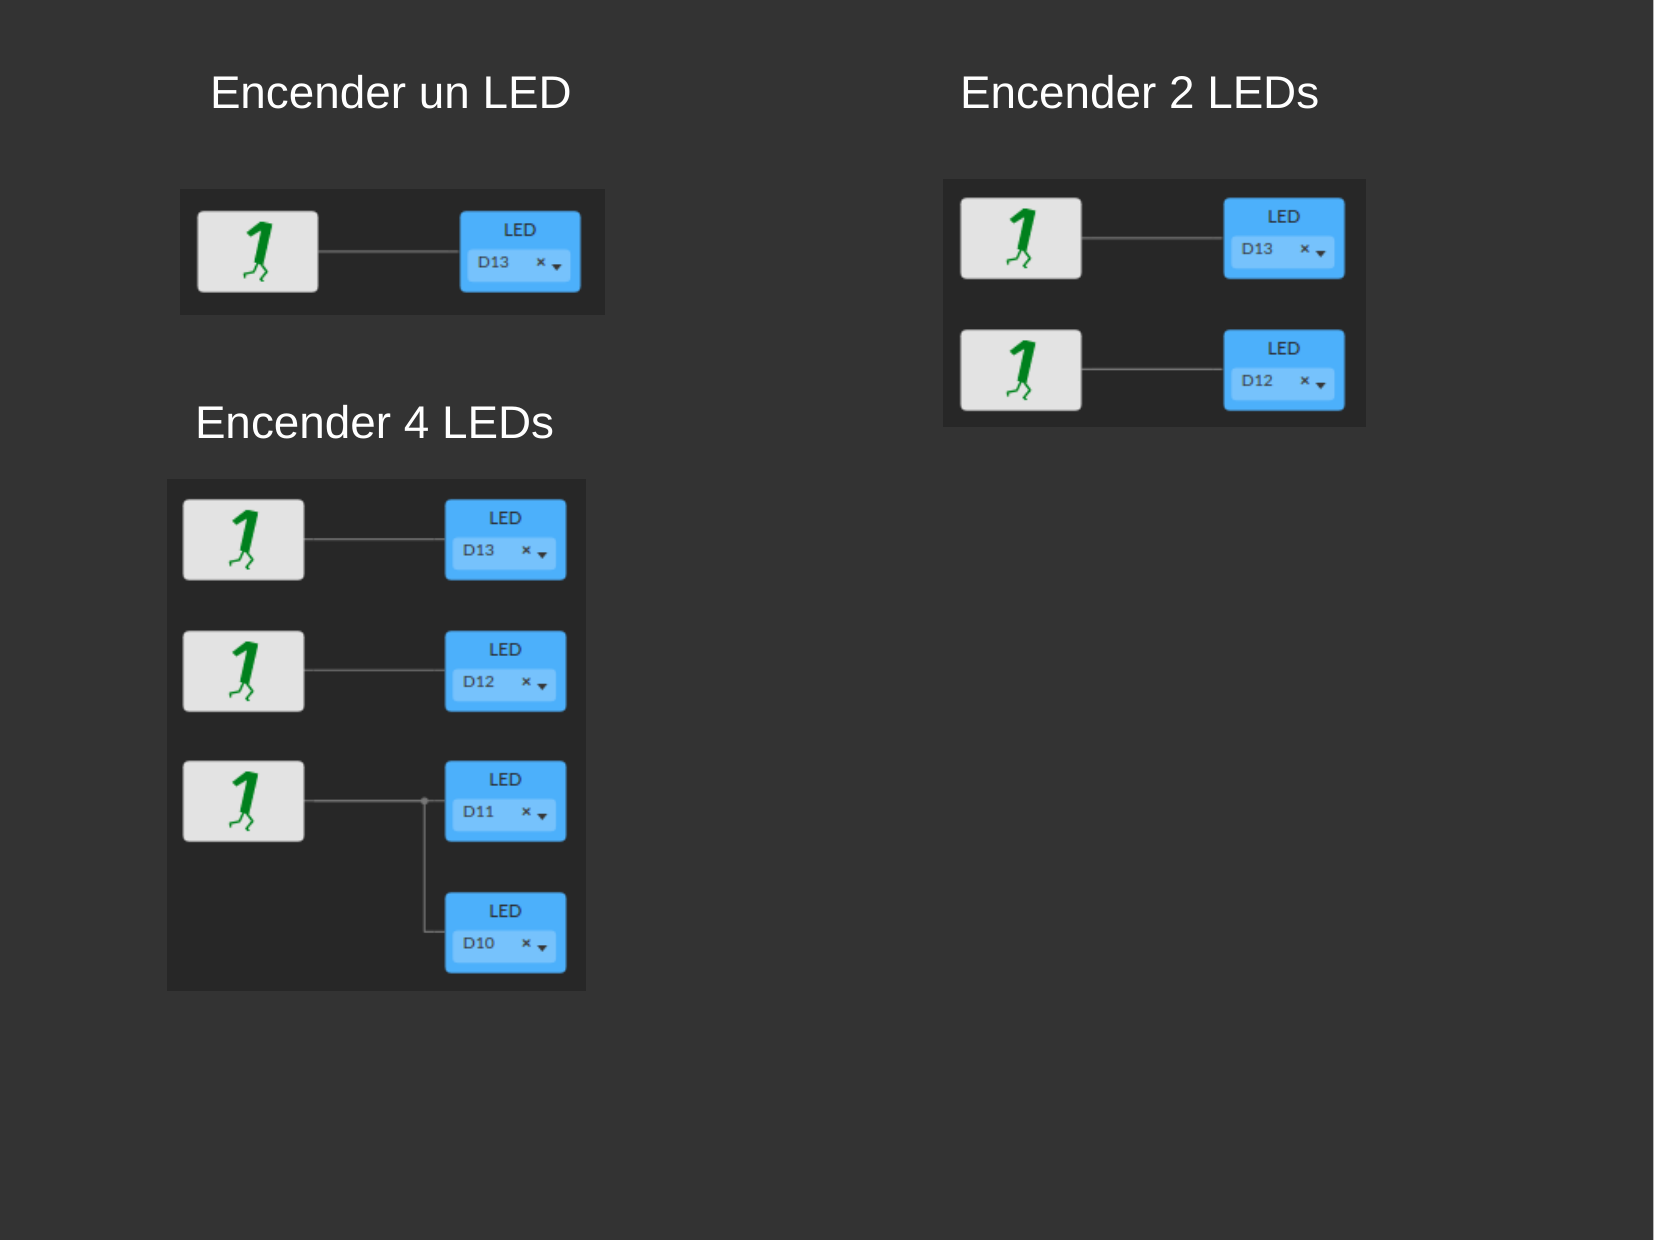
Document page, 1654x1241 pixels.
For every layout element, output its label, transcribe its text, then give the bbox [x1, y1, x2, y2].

text_box Encender 4 LEDs [180, 389, 586, 479]
text_box Encender 2 LEDs [945, 59, 1351, 150]
text_box Encender un LED [195, 59, 601, 150]
picture [180, 189, 605, 315]
picture [167, 479, 586, 991]
picture [943, 179, 1366, 427]
